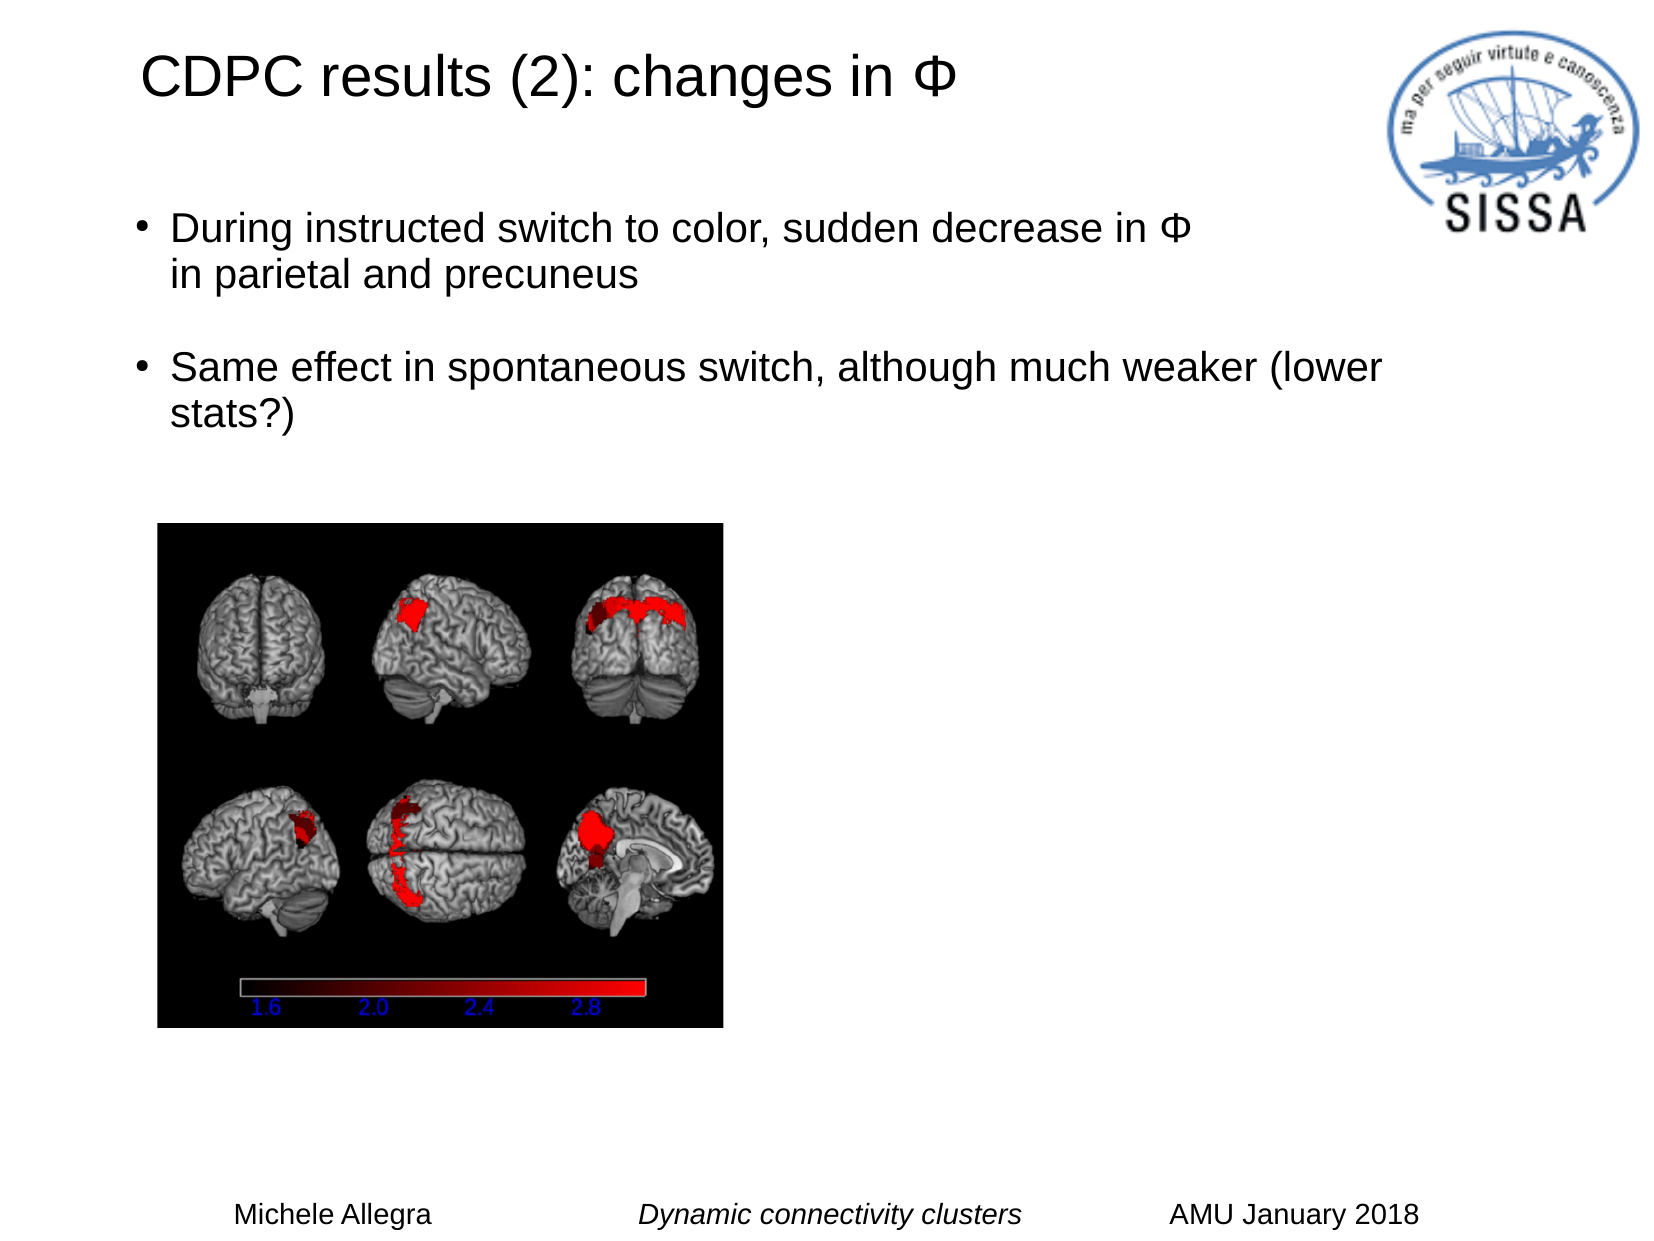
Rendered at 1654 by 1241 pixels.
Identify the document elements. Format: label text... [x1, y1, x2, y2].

picture [157, 523, 724, 1028]
title CDPC results (2): changes in Φ [5, 0, 1094, 180]
picture [1372, 27, 1654, 238]
text_box During instructed switch to color, sudden decrease in Φ in parietal and precuneus Same effect in spontaneous switch, although much weaker (lower stats?) [120, 150, 1486, 1061]
title Michele Allegra Dynamic connectivity clusters AMU January 2018 [82, 1177, 1572, 1241]
